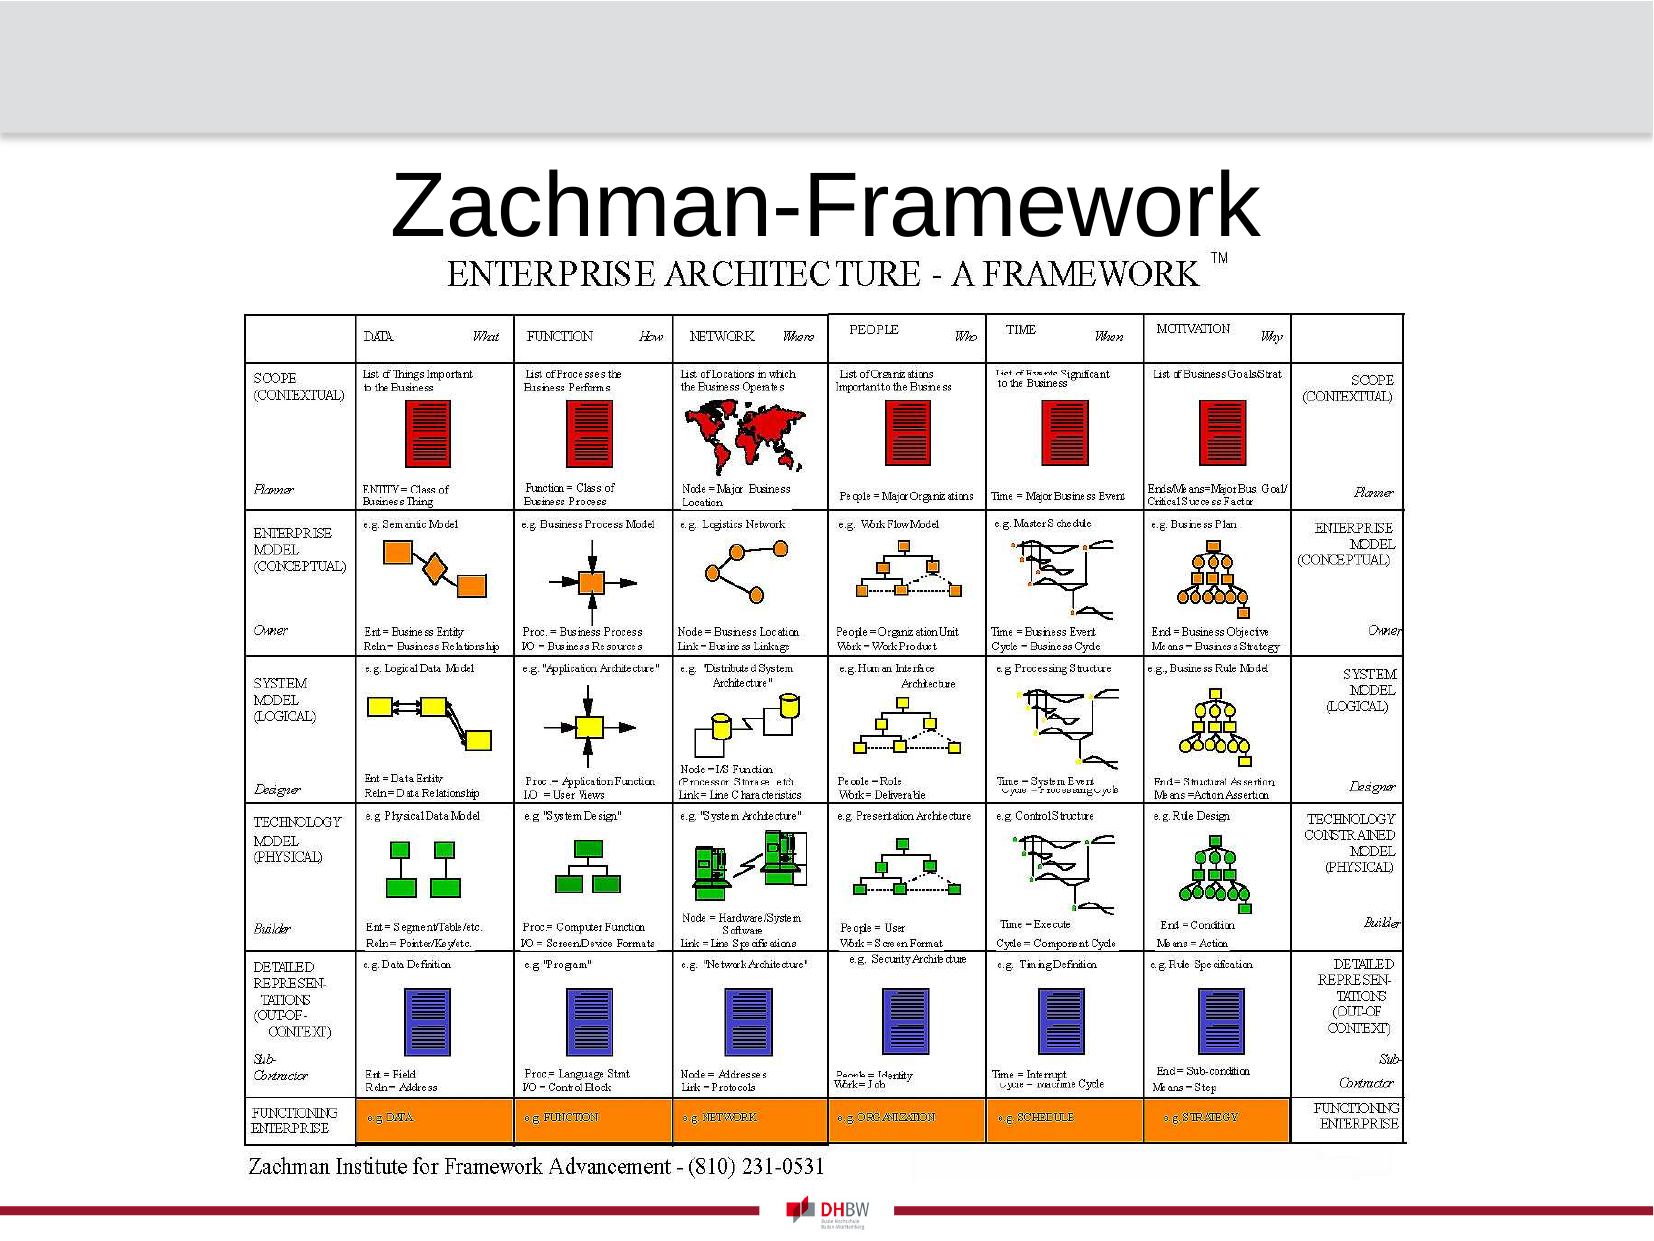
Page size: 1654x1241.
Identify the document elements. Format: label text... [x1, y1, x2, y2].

title Zachman-Framework [82, 147, 1571, 257]
picture [0, 1, 1654, 1237]
